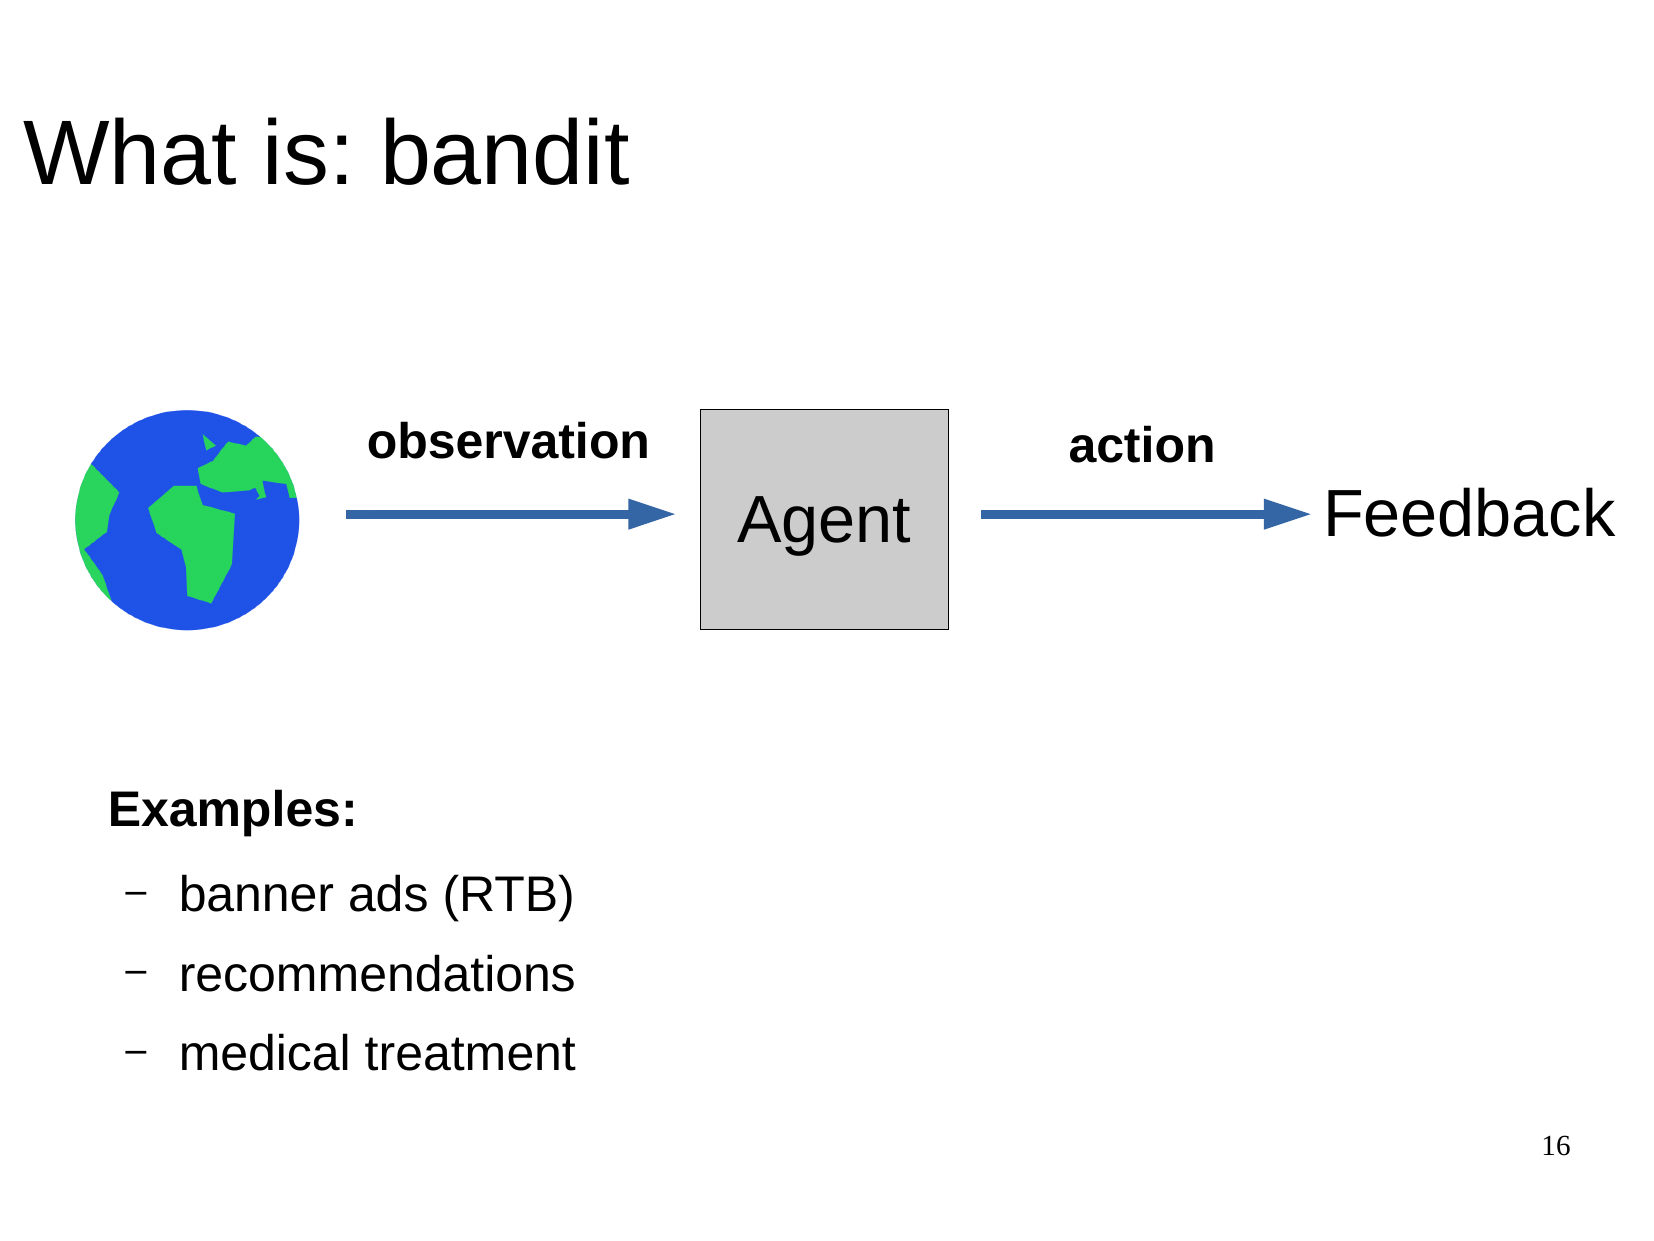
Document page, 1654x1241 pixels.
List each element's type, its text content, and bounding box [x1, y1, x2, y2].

text_box action [1053, 409, 1231, 481]
text_box observation [352, 406, 666, 478]
list Examples: banner ads (RTB) recommendations medical treatment [36, 781, 1336, 1241]
text_box Feedback [1259, 468, 1654, 559]
picture [4, 385, 370, 655]
title What is: bandit [23, 49, 1512, 257]
text_box Agent [700, 409, 949, 630]
